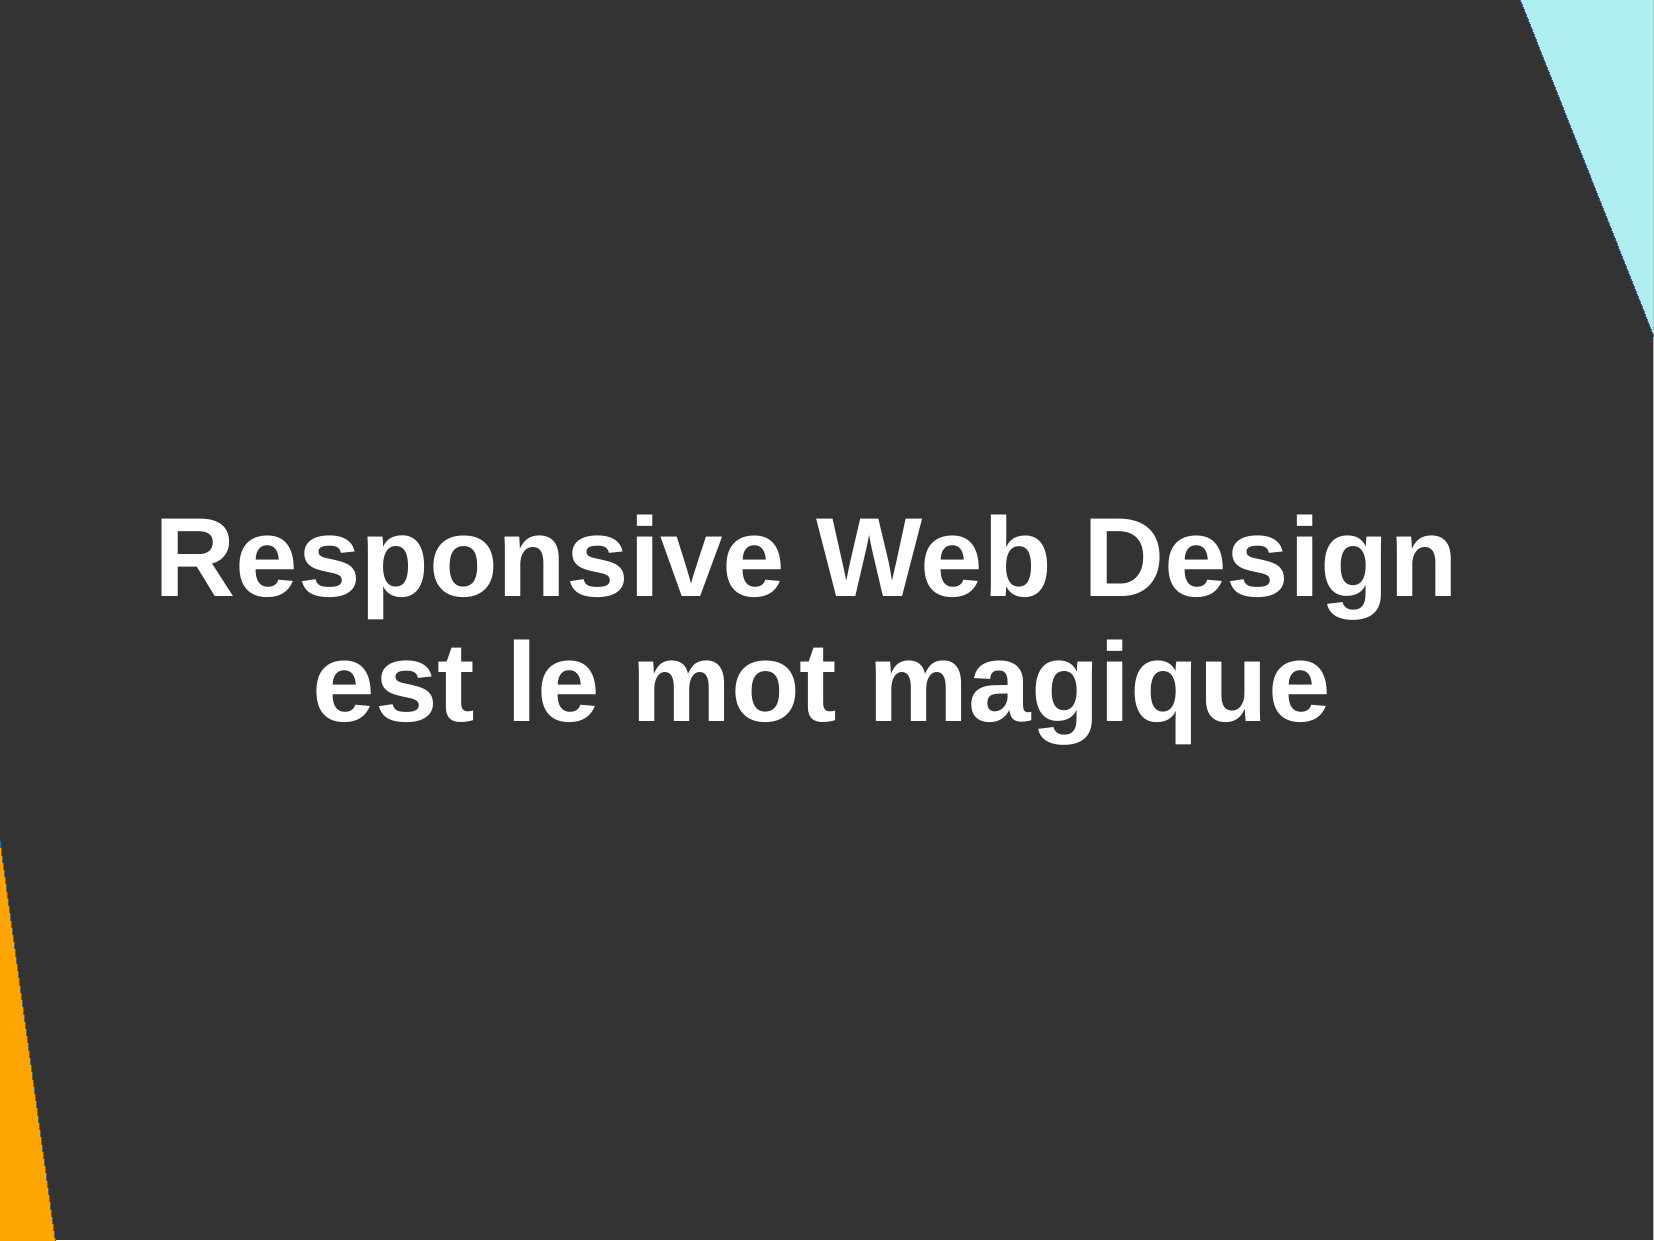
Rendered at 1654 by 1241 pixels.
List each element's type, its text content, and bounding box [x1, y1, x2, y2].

title Responsive Web Design est le mot magique [22, 494, 1622, 746]
text_box [1520, 0, 1654, 337]
text_box [0, 840, 56, 1241]
